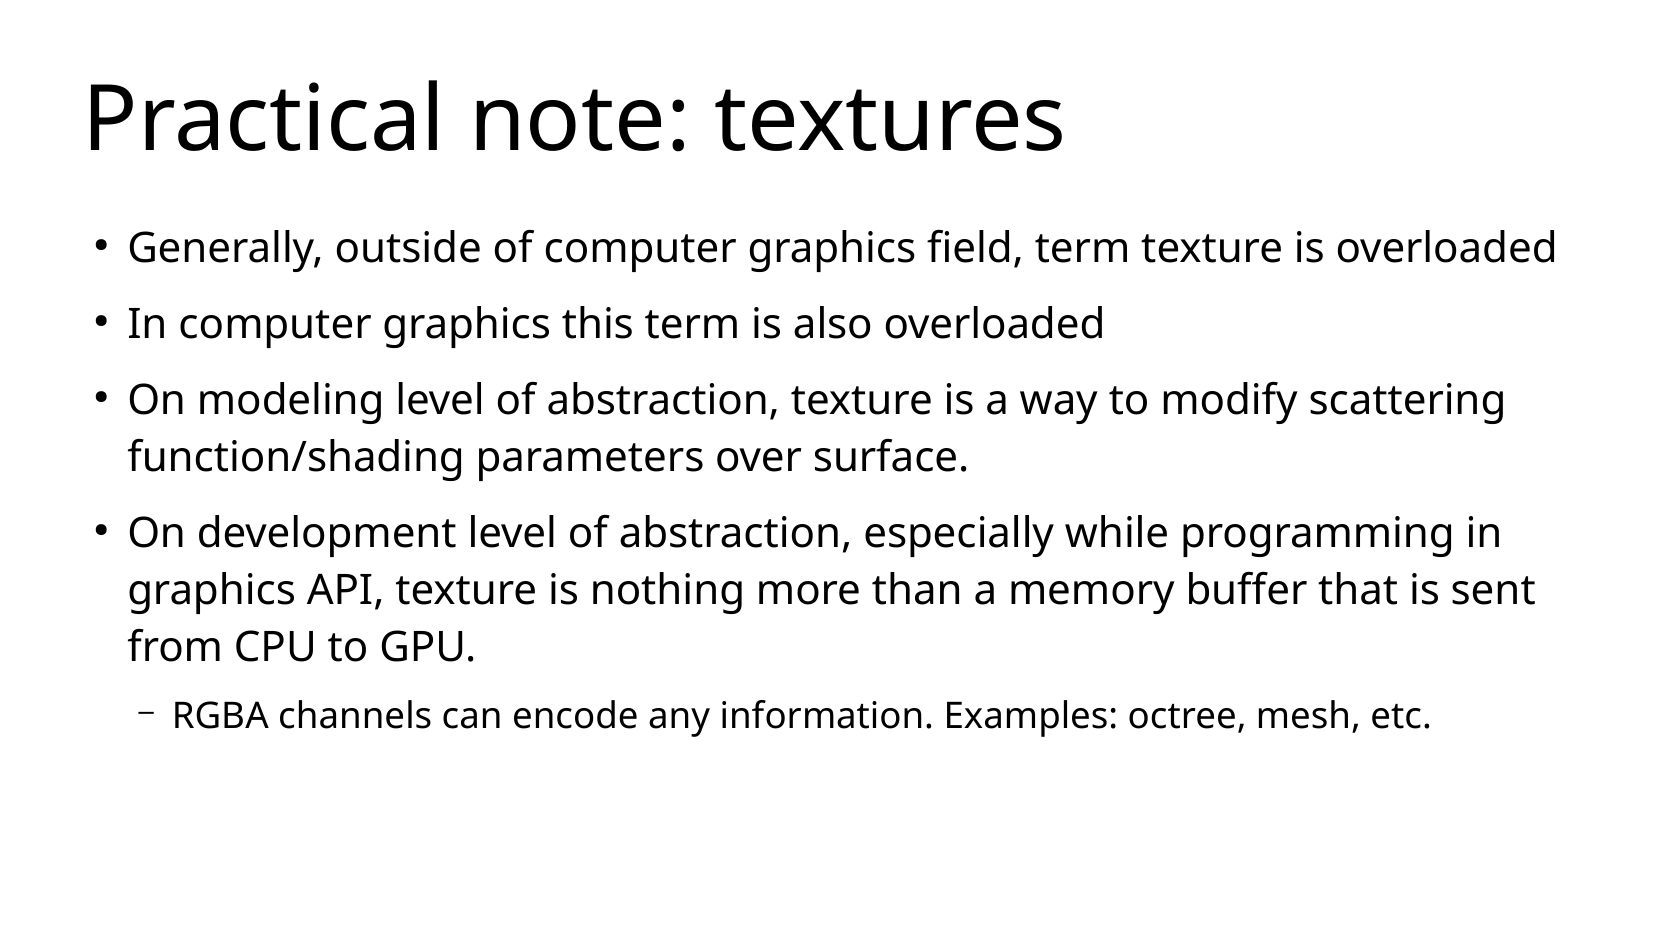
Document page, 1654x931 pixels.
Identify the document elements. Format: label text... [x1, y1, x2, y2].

list Generally, outside of computer graphics field, term texture is overloaded In computer graphics this term is also overloaded On modeling level of abstraction, texture is a way to modify scattering function/shading parameters over surface. On development level of abstraction, especially while programming in graphics API, texture is nothing more than a memory buffer that is sent from CPU to GPU. RGBA channels can encode any information. Examples: octree, mesh, etc. [82, 217, 1571, 758]
title Practical note: textures [82, 37, 1571, 193]
